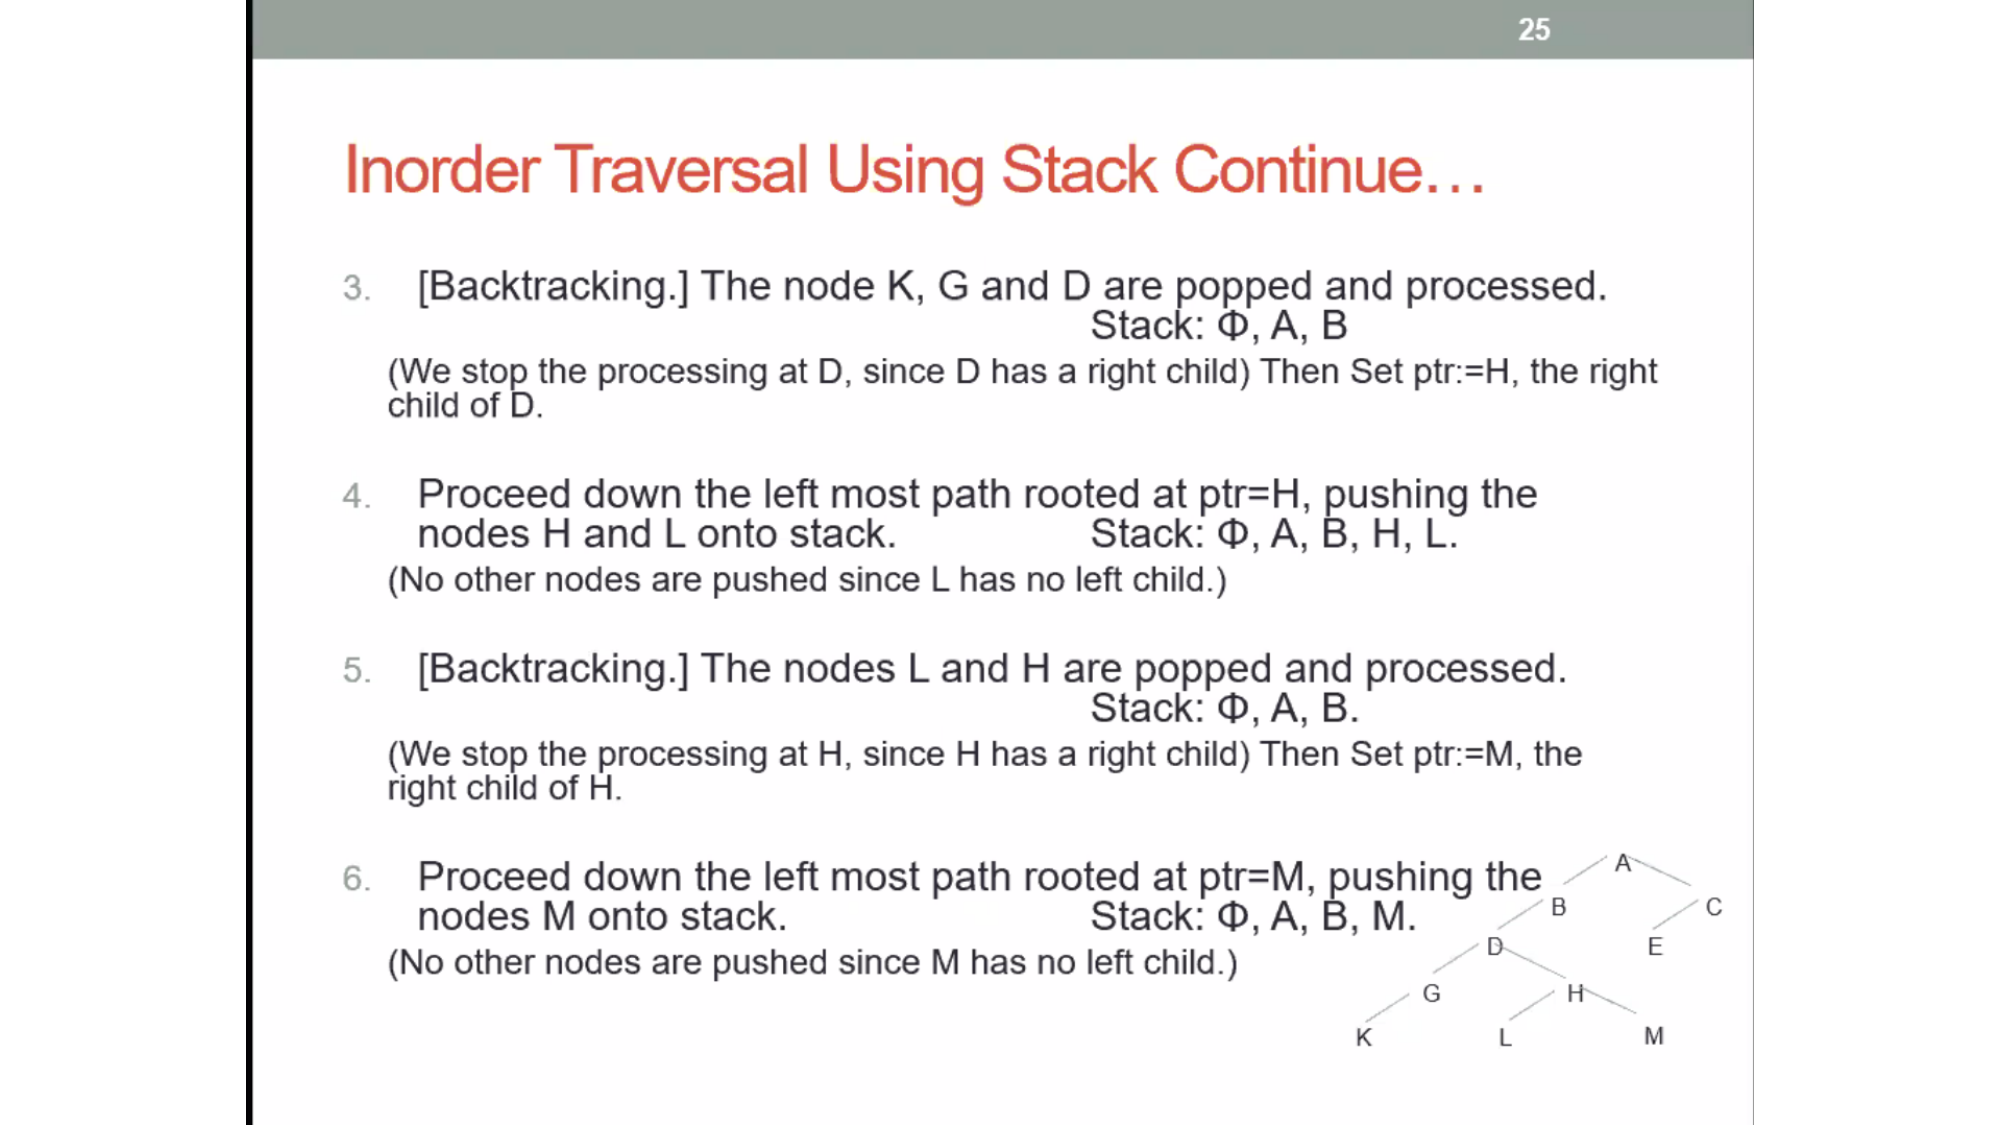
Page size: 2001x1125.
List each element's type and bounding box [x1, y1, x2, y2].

picture [246, 0, 1754, 1125]
